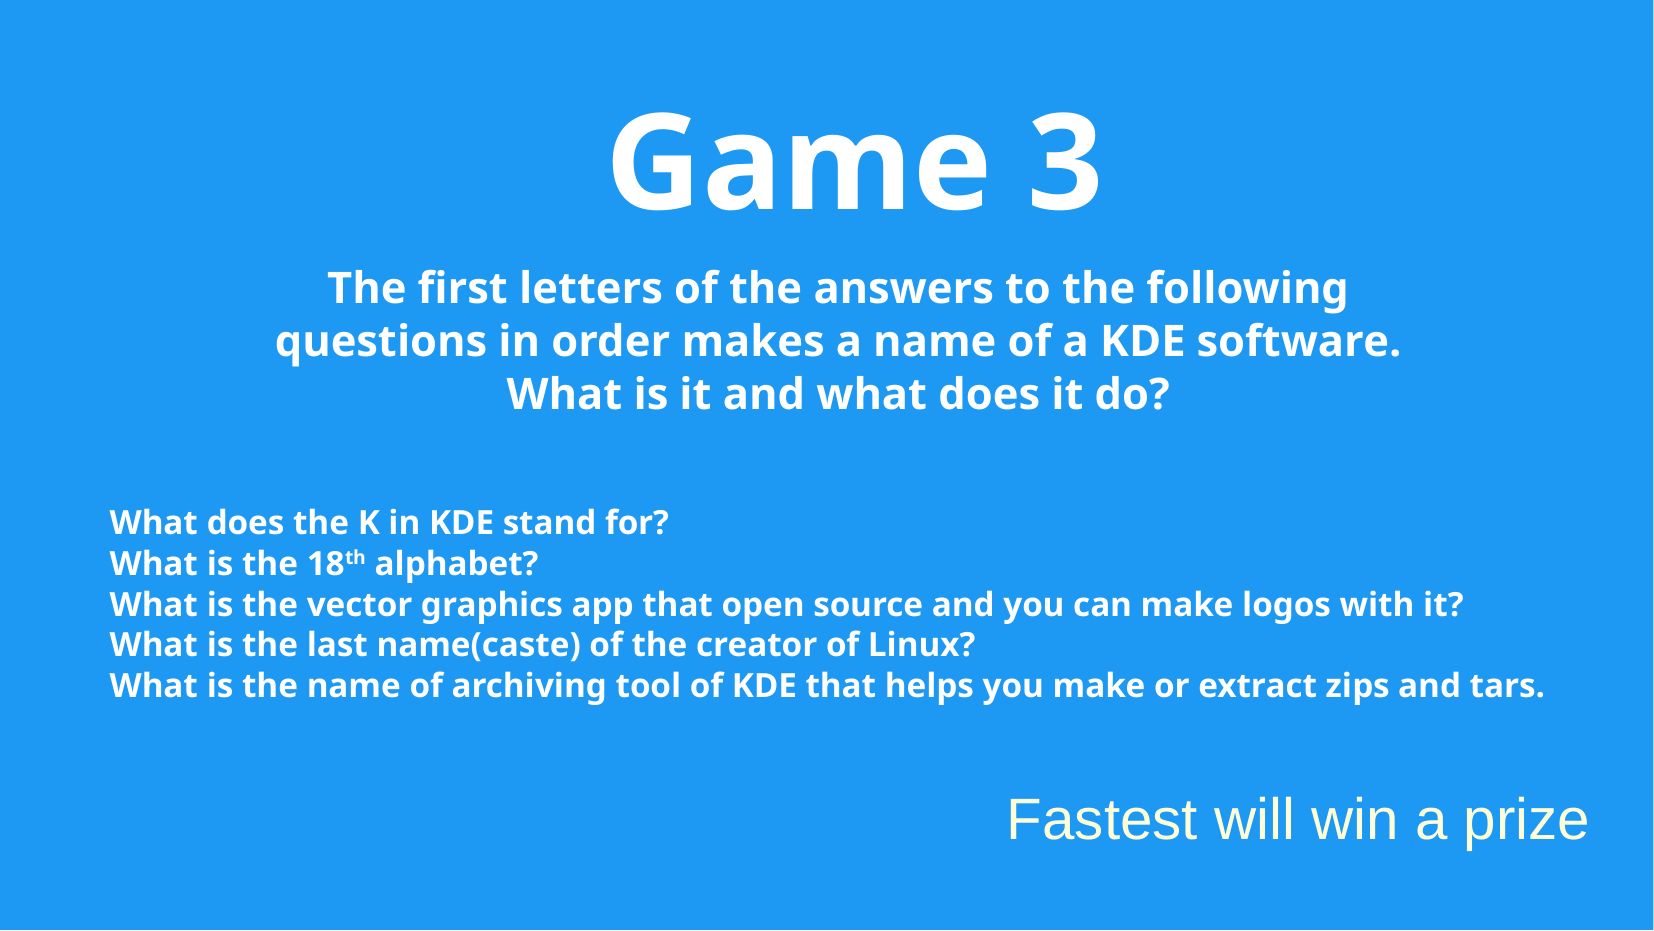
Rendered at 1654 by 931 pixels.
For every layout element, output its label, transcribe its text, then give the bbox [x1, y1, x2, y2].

title Game 3 [141, 70, 1568, 251]
title What does the K in KDE stand for? What is the 18th alphabet? What is the vector graphics app that open source and you can make logos with it? What is the last name(caste) of the creator of Linux? What is the name of archiving tool of KDE that helps you make or extract zips and tars. [94, 472, 1576, 736]
title The first letters of the answers to the following questions in order makes a name of a KDE software. What is it and what does it do? [200, 250, 1477, 431]
text_box Fastest will win a prize [992, 779, 1619, 898]
